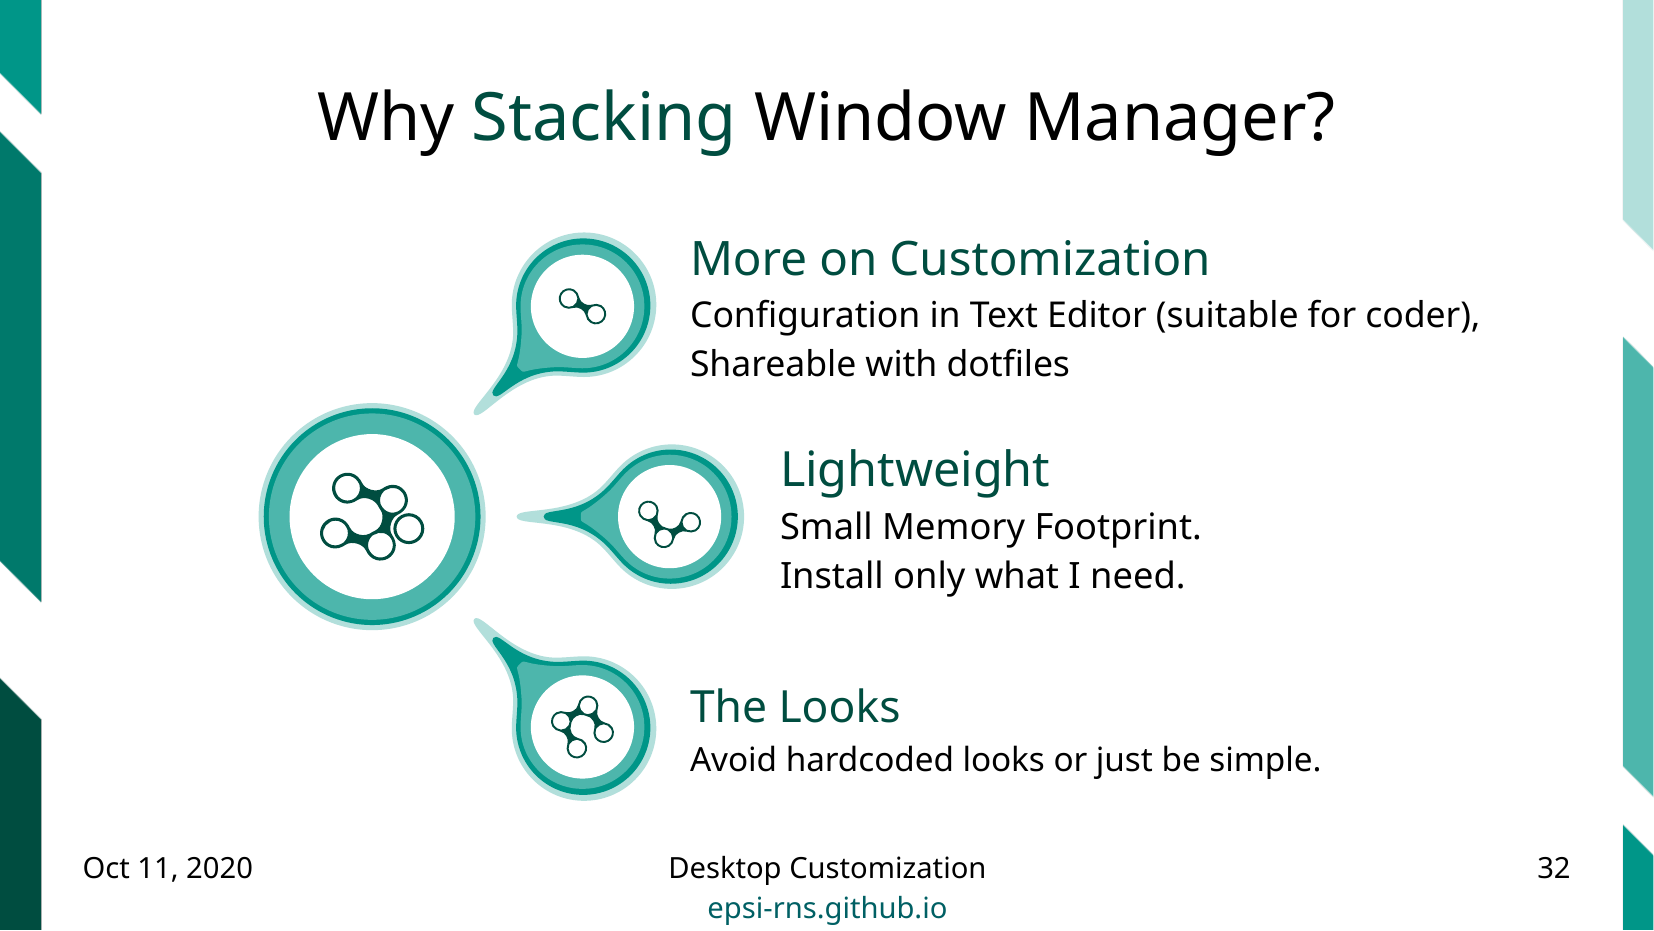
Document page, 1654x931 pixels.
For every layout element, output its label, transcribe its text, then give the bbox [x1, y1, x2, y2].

list The Looks Avoid hardcoded looks or just be simple. [690, 675, 1381, 811]
picture [0, 0, 1654, 931]
list Lightweight Small Memory Footprint. Install only what I need. [780, 435, 1231, 601]
list More on Customization Configuration in Text Editor (suitable for coder), Shareable with dotfiles [690, 225, 1486, 391]
